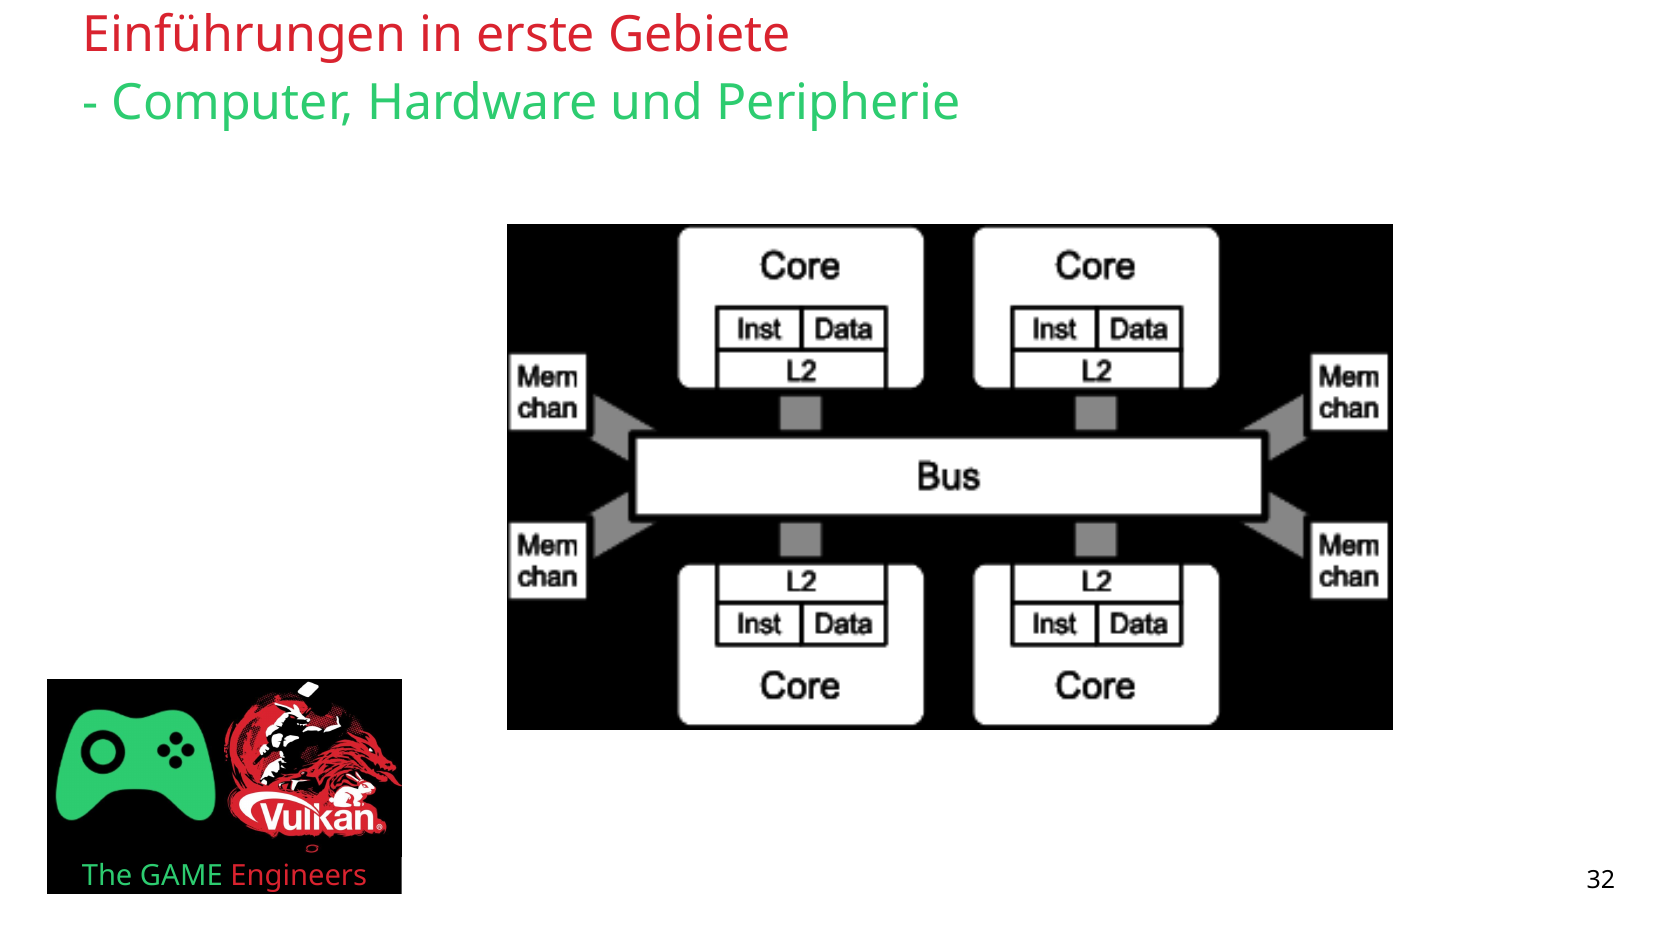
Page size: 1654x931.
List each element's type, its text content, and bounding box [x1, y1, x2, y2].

title Einführungen in erste Gebiete - Computer, Hardware und Peripherie [82, 7, 1571, 125]
picture [47, 679, 402, 857]
picture [507, 224, 1393, 730]
